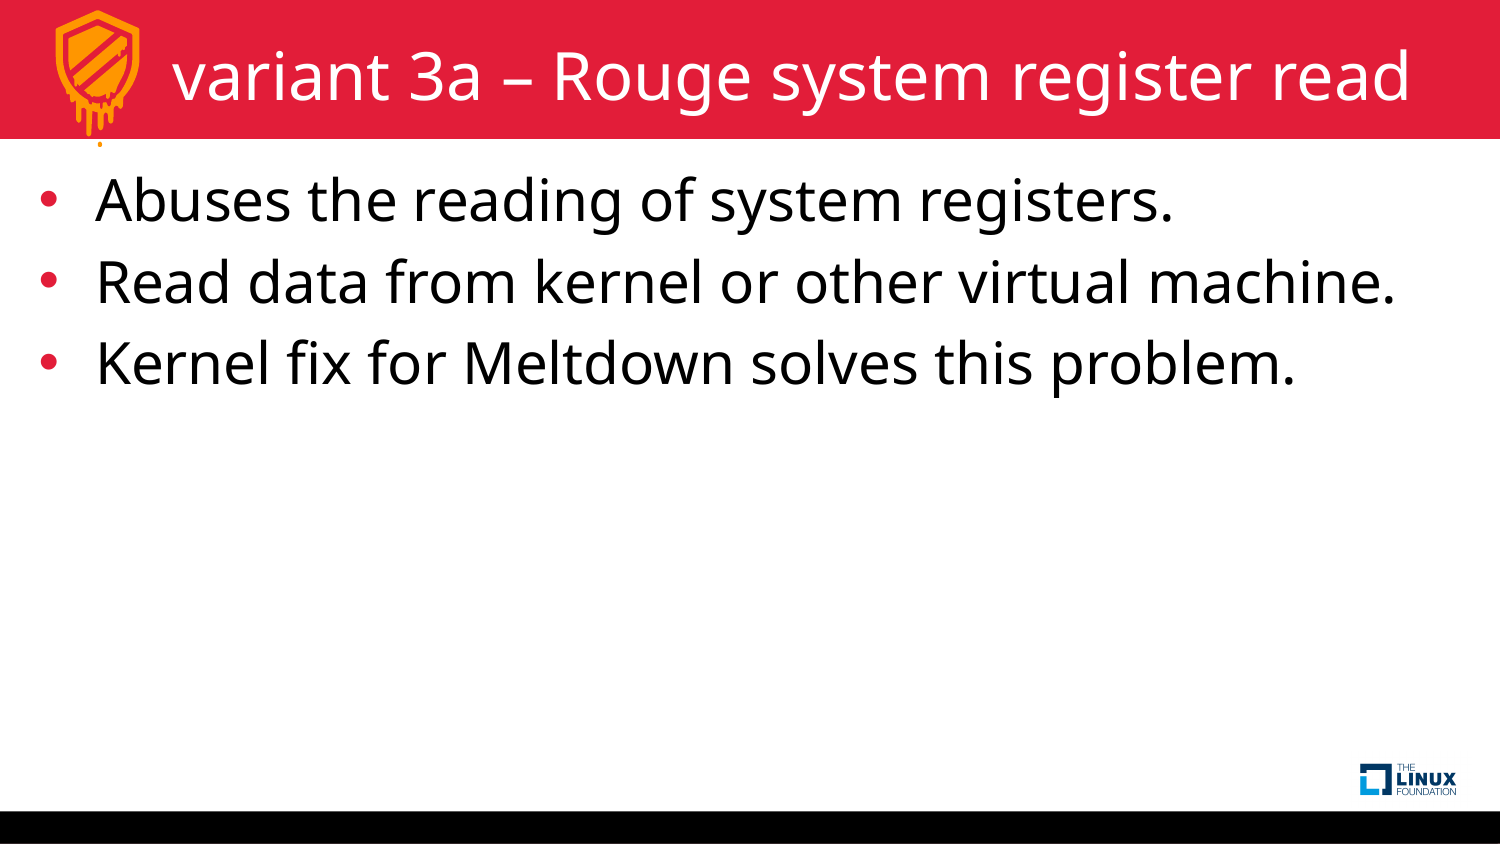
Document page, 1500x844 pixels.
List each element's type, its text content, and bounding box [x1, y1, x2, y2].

picture [55, 9, 140, 147]
title variant 3a – Rouge system register read [7, 7, 1500, 140]
list Abuses the reading of system registers. Read data from kernel or other virtual machine. Kernel fix for Meltdown solves this problem. [23, 155, 1479, 713]
picture [1388, 753, 1426, 799]
